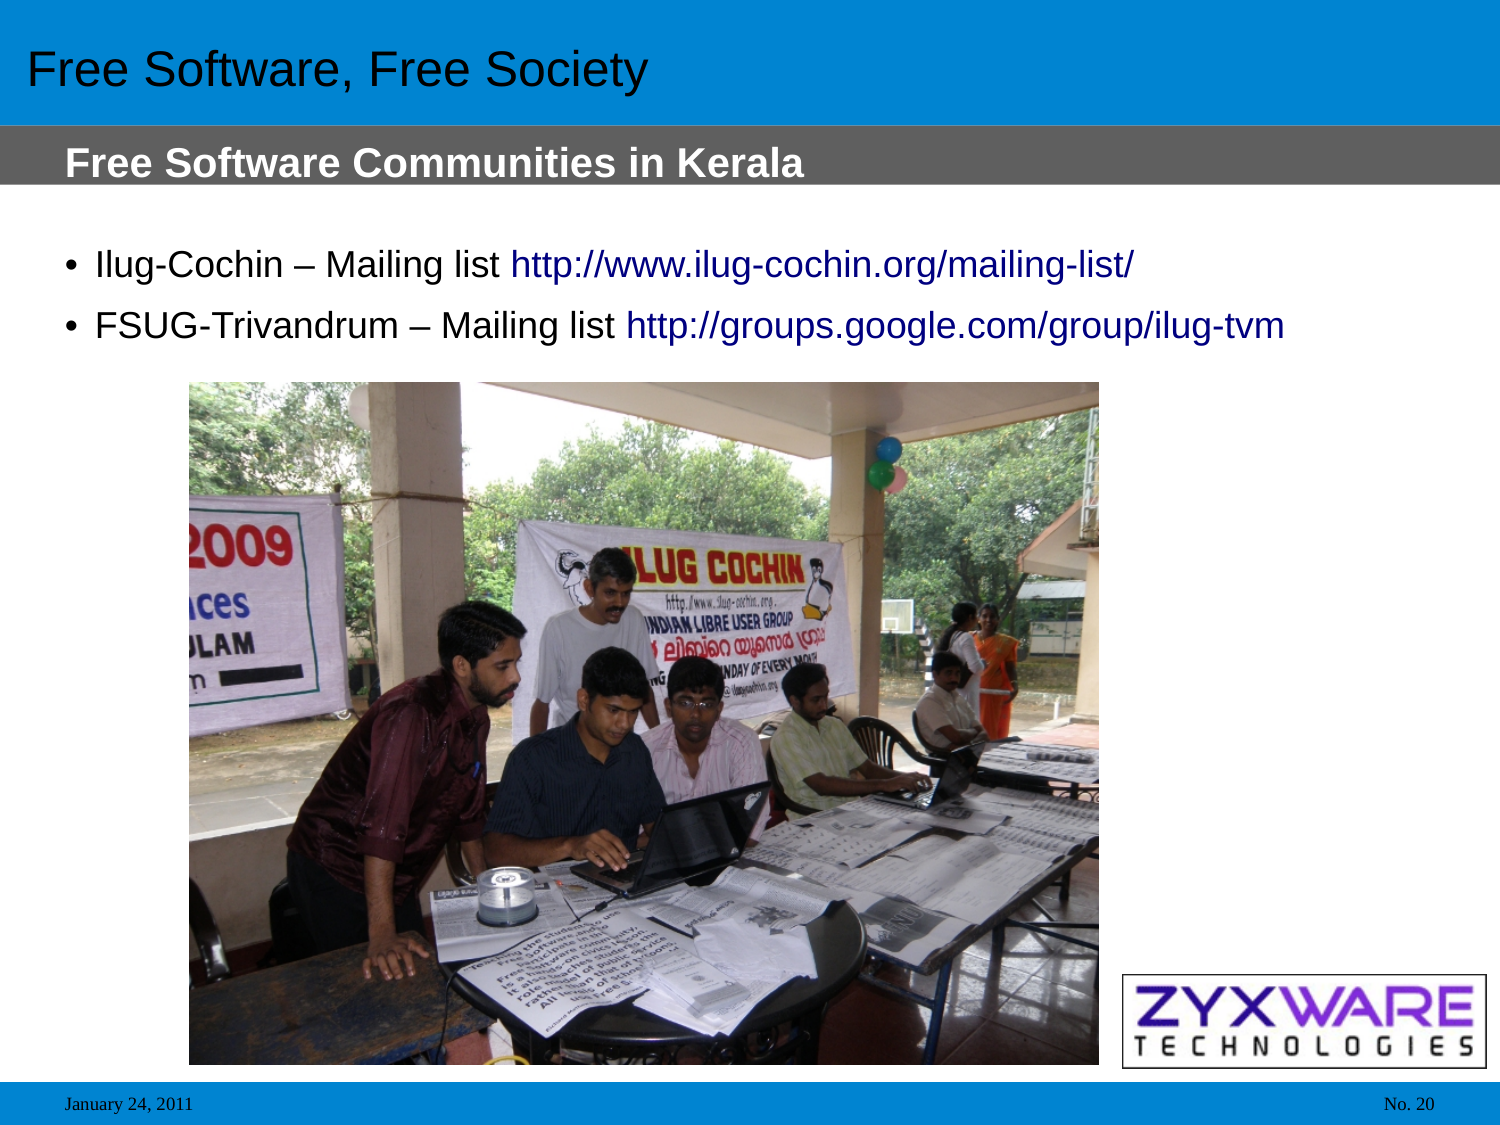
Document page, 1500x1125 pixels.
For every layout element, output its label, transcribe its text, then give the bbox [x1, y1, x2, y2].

title Free Software Communities in Kerala [64, 139, 1436, 187]
list Ilug-Cochin – Mailing list http://www.ilug-cochin.org/mailing-list/ FSUG-Trivandrum – Mailing list http://groups.google.com/group/ilug-tvm [64, 243, 1436, 972]
picture [189, 382, 1099, 1065]
picture [1122, 974, 1487, 1069]
